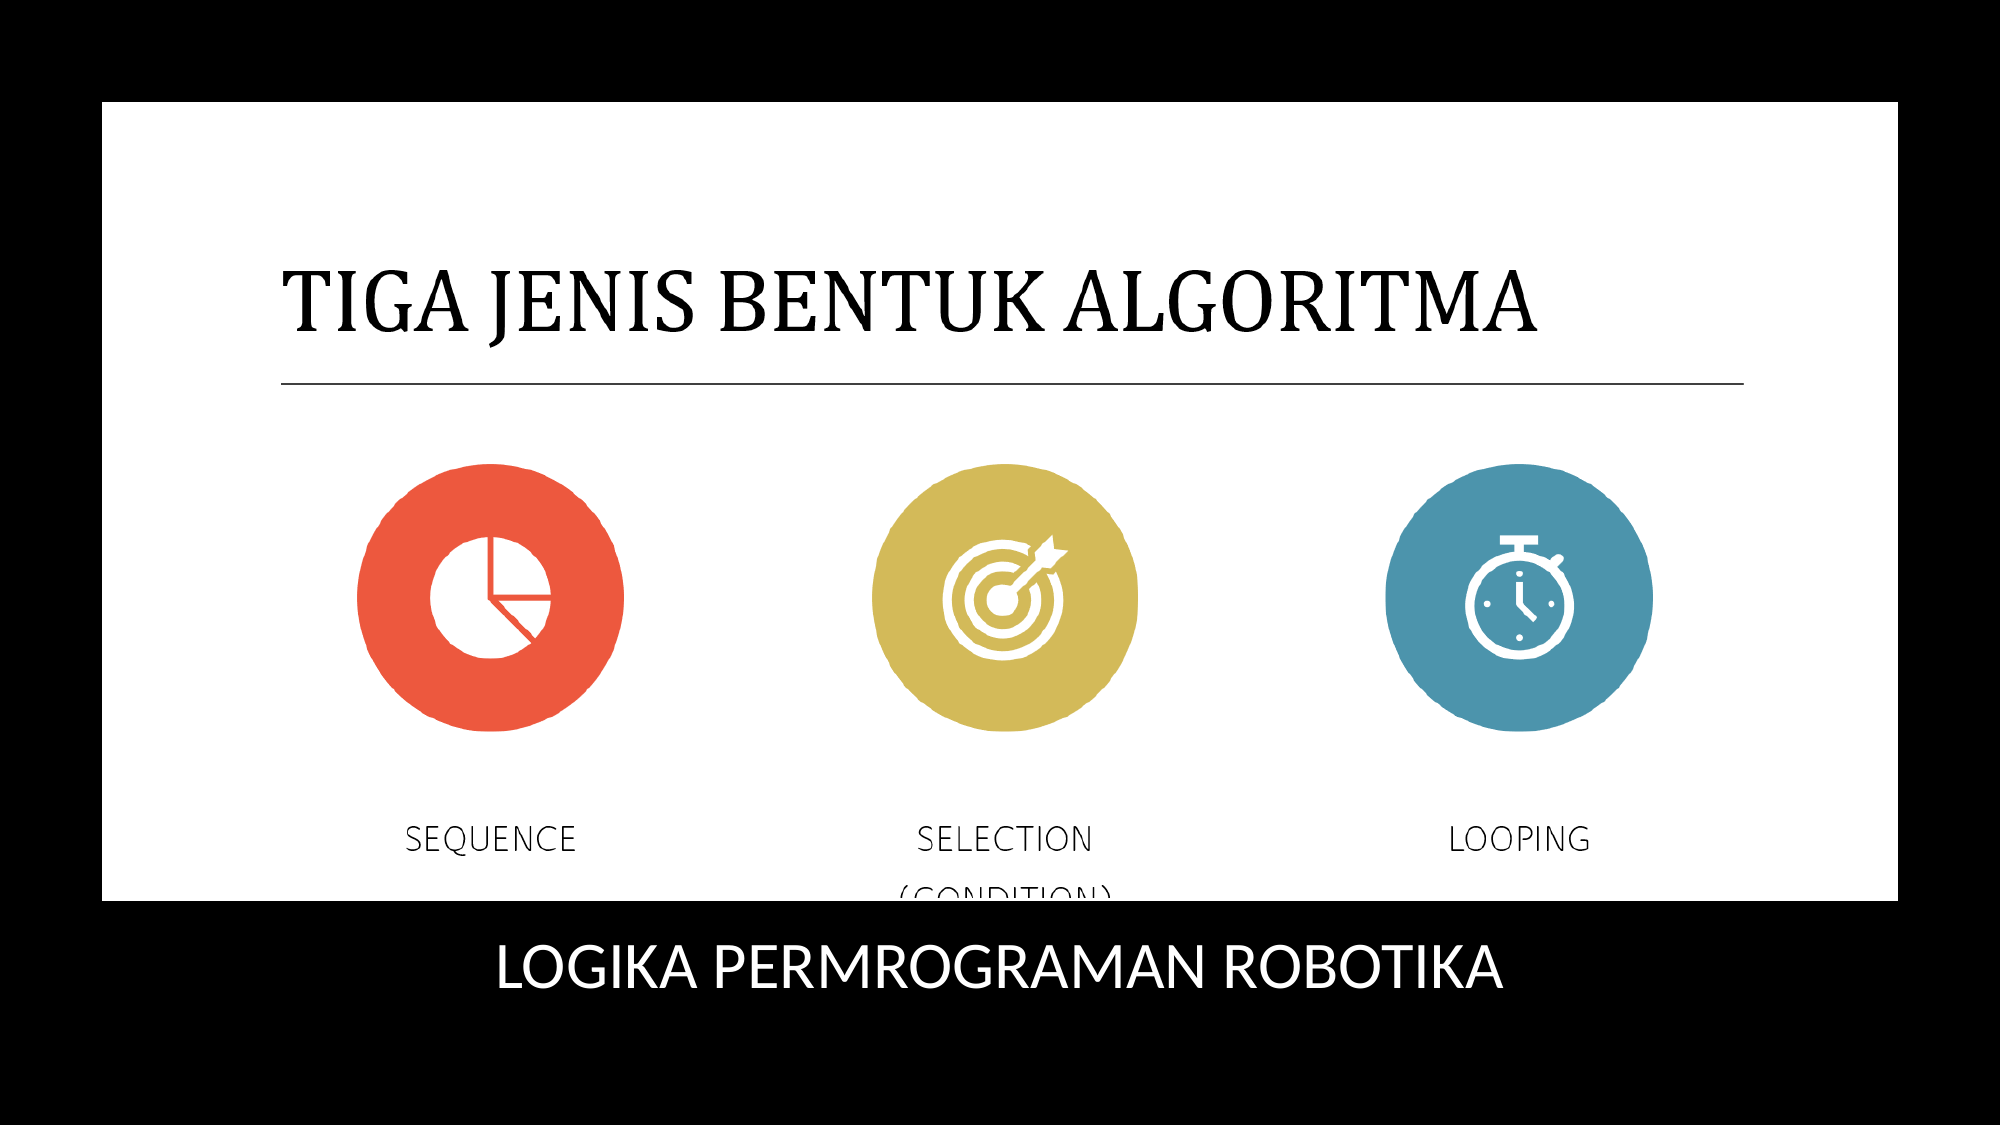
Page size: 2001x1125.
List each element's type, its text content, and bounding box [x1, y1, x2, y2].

text_box LOGIKA PERMROGRAMAN ROBOTIKA [105, 914, 1895, 1020]
picture [105, 104, 1895, 899]
